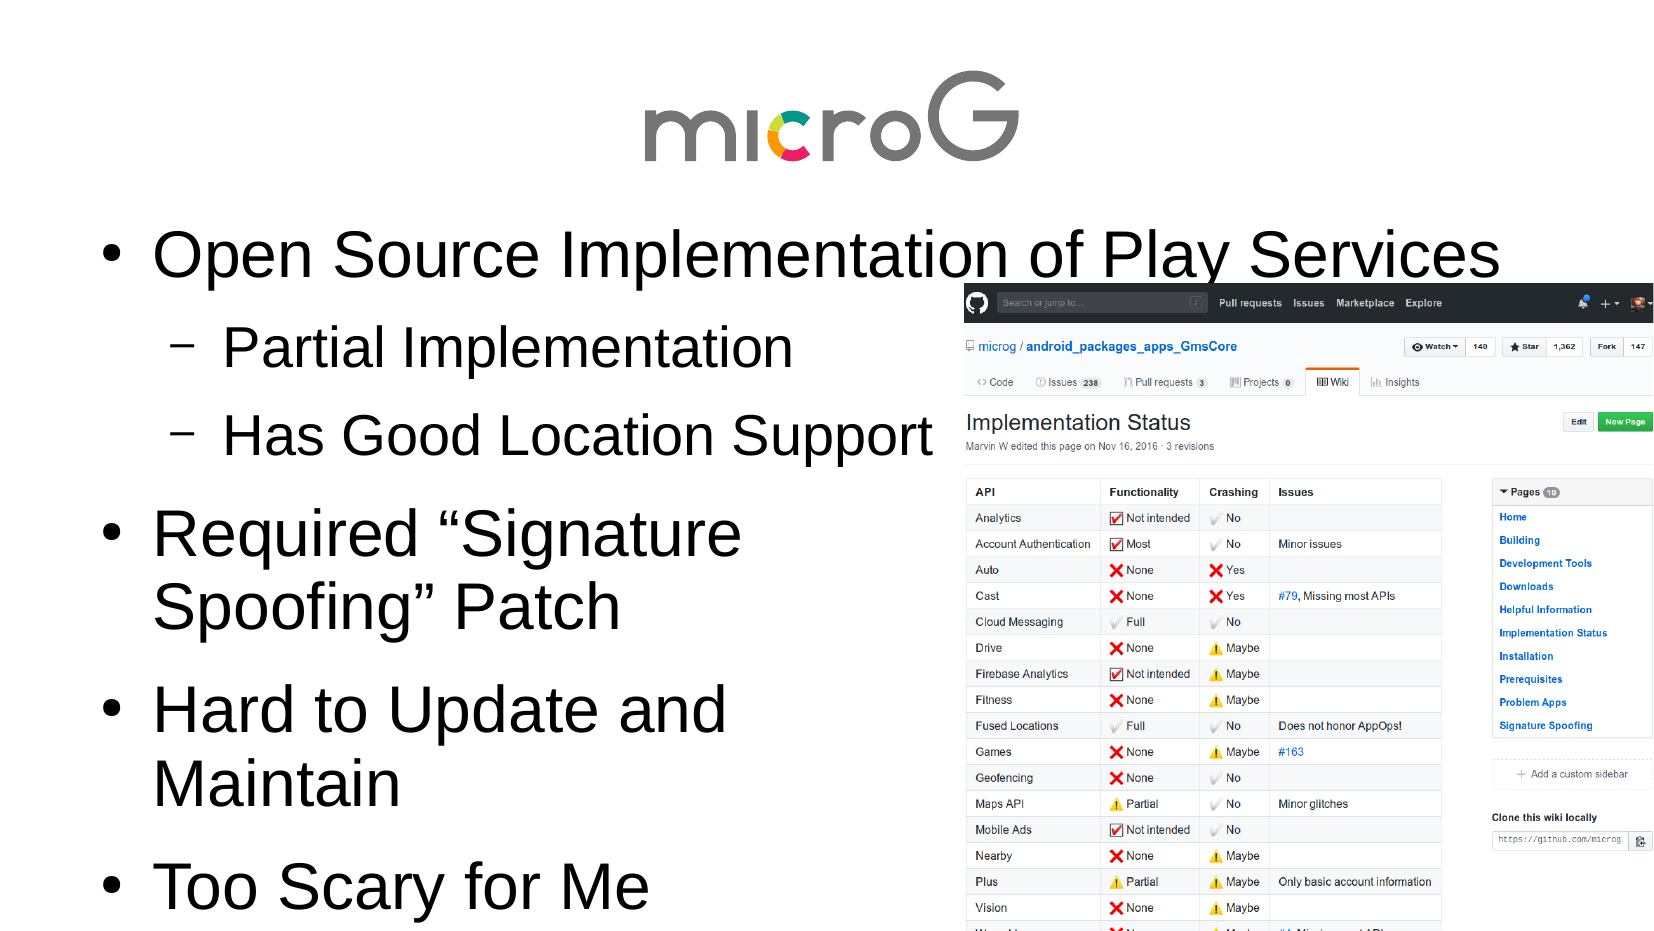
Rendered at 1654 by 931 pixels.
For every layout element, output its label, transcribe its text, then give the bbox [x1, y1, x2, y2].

picture [642, 67, 1022, 165]
title [82, 37, 1571, 193]
list Open Source Implementation of Play Services Partial Implementation Has Good Location Support Required “Signature Spoofing” Patch Hard to Update and Maintain Too Scary for Me [82, 217, 1571, 931]
picture [964, 283, 1654, 931]
